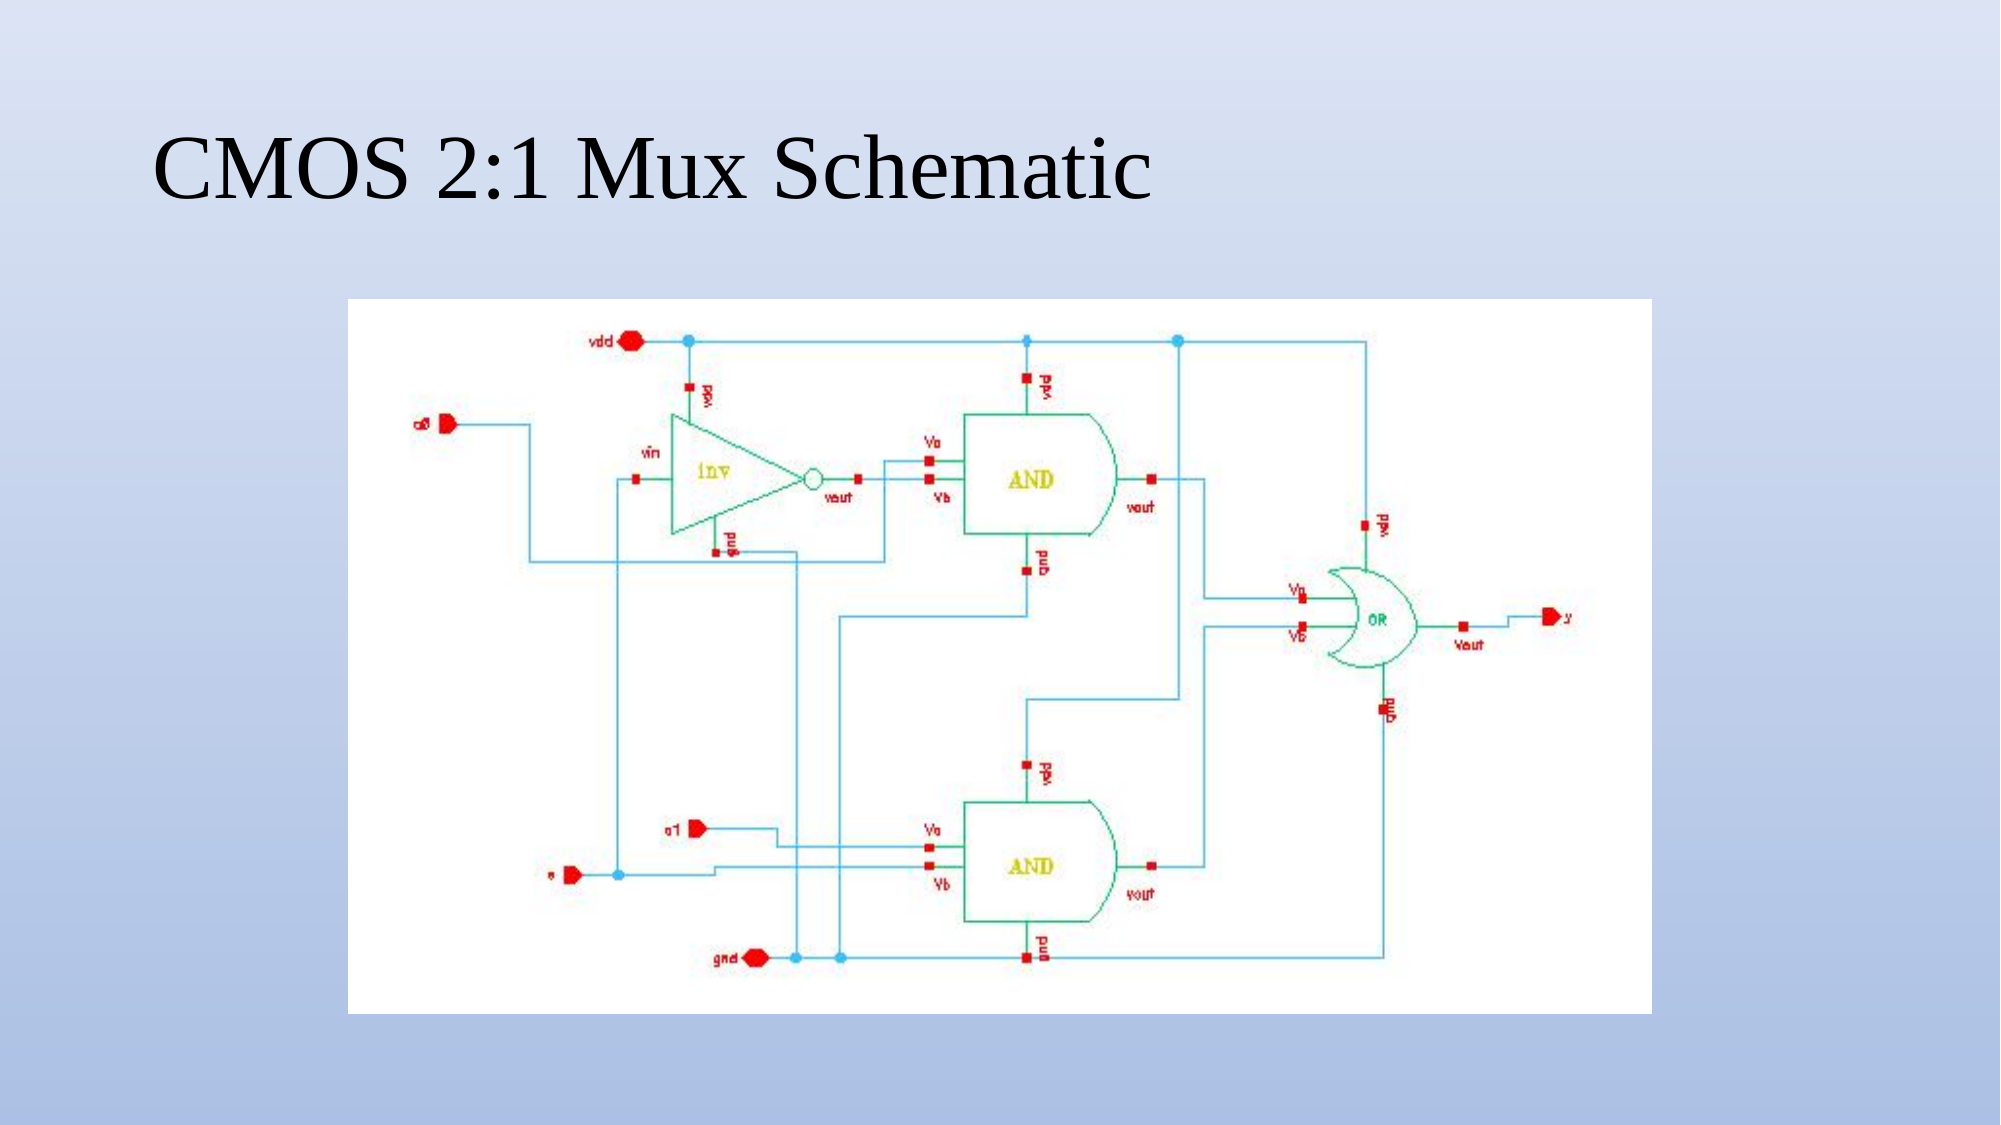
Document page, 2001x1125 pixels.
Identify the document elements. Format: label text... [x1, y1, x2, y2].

title CMOS 2:1 Mux Schematic [137, 59, 1863, 278]
picture [348, 299, 1652, 1014]
